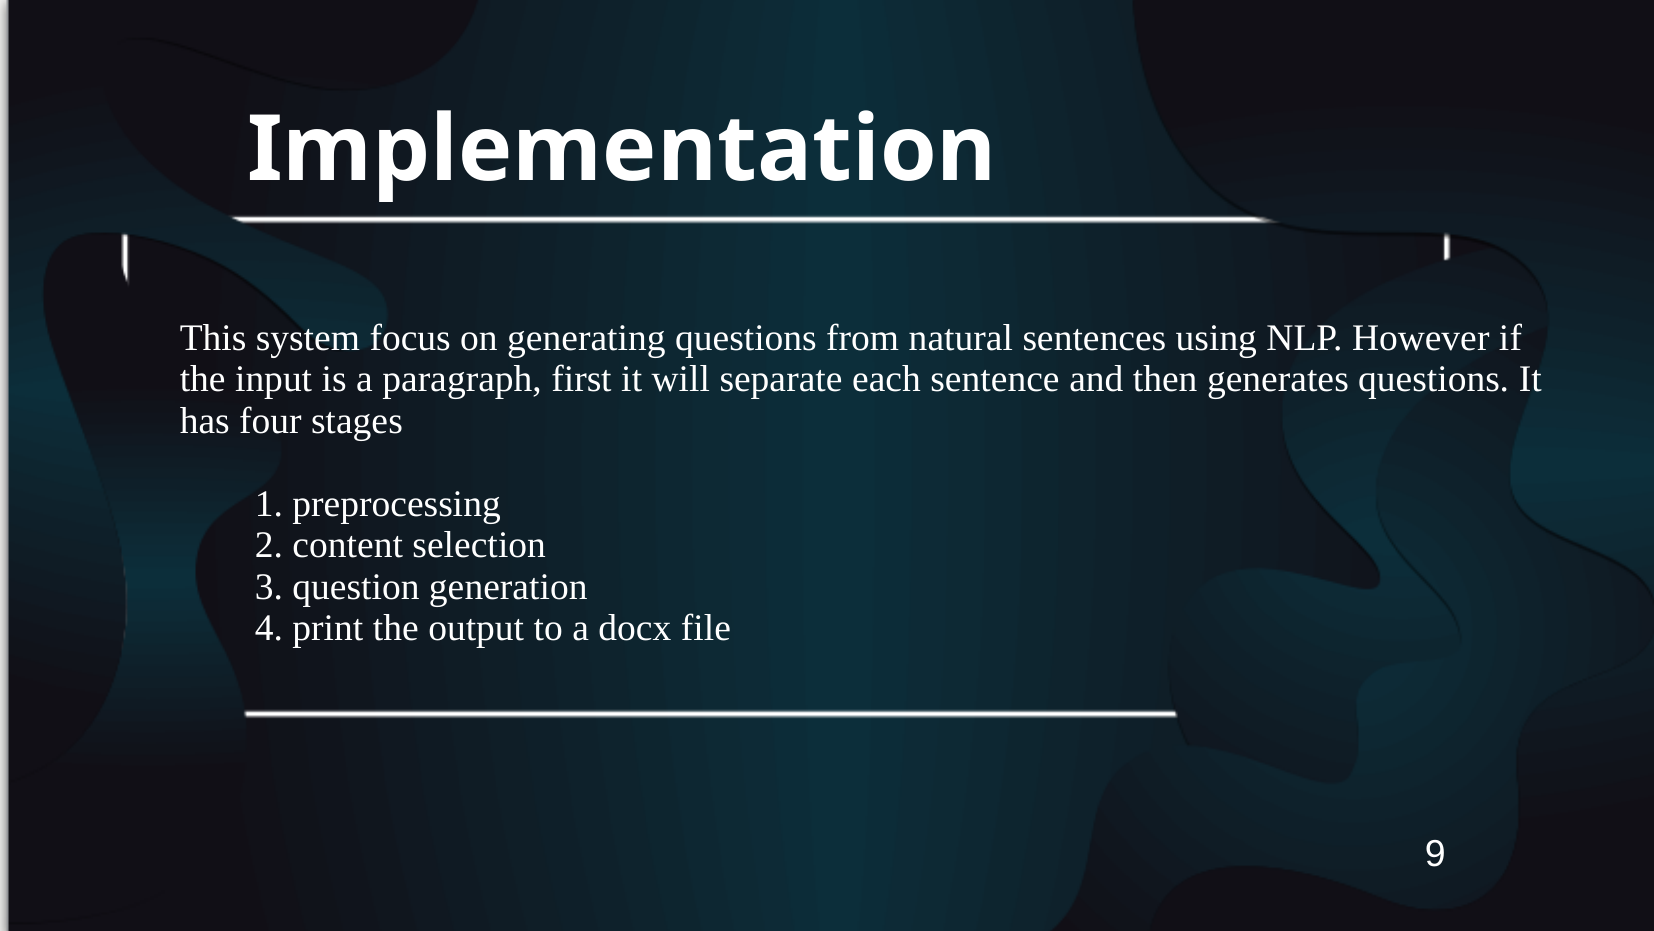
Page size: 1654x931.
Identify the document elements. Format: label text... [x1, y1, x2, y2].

picture [0, 0, 1654, 931]
text_box 9 [1410, 825, 1576, 882]
text_box Implementation [232, 75, 1186, 197]
text_box This system focus on generating questions from natural sentences using NLP. However if the input is a paragraph, first it will separate each sentence and then generates questions. It has four stages 1. preprocessing 2. content selection 3. question generation 4. print the output to a docx file [165, 309, 1576, 781]
